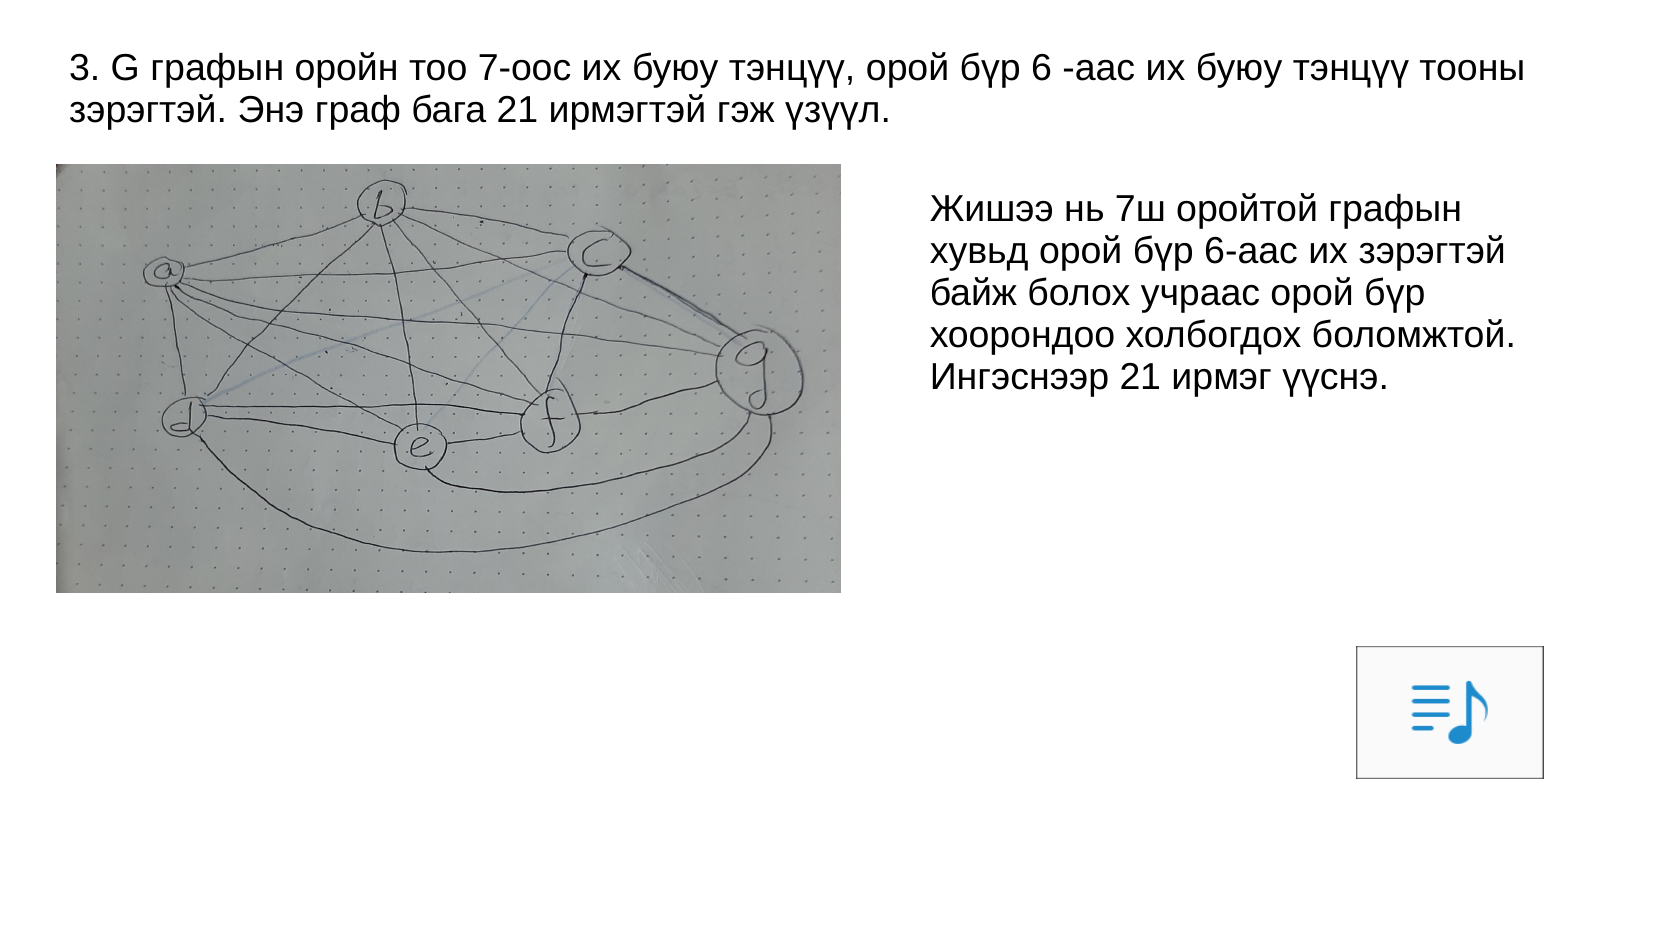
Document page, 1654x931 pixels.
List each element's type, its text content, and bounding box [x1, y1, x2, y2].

picture [56, 164, 841, 593]
text_box Жишээ нь 7ш оройтой графын хувьд орой бүр 6-аас их зэрэгтэй байж болох учраас орой бүр хоорондоо холбогдох боломжтой. Ингэснээр 21 ирмэг үүснэ. [915, 180, 1546, 405]
text_box [1354, 645, 1546, 781]
text_box 3. G графын оройн тоо 7-оос их буюу тэнцүү, орой бүр 6 -аас их буюу тэнцүү тооны зэрэгтэй. Энэ граф бага 21 ирмэгтэй гэж үзүүл. [54, 39, 1651, 181]
